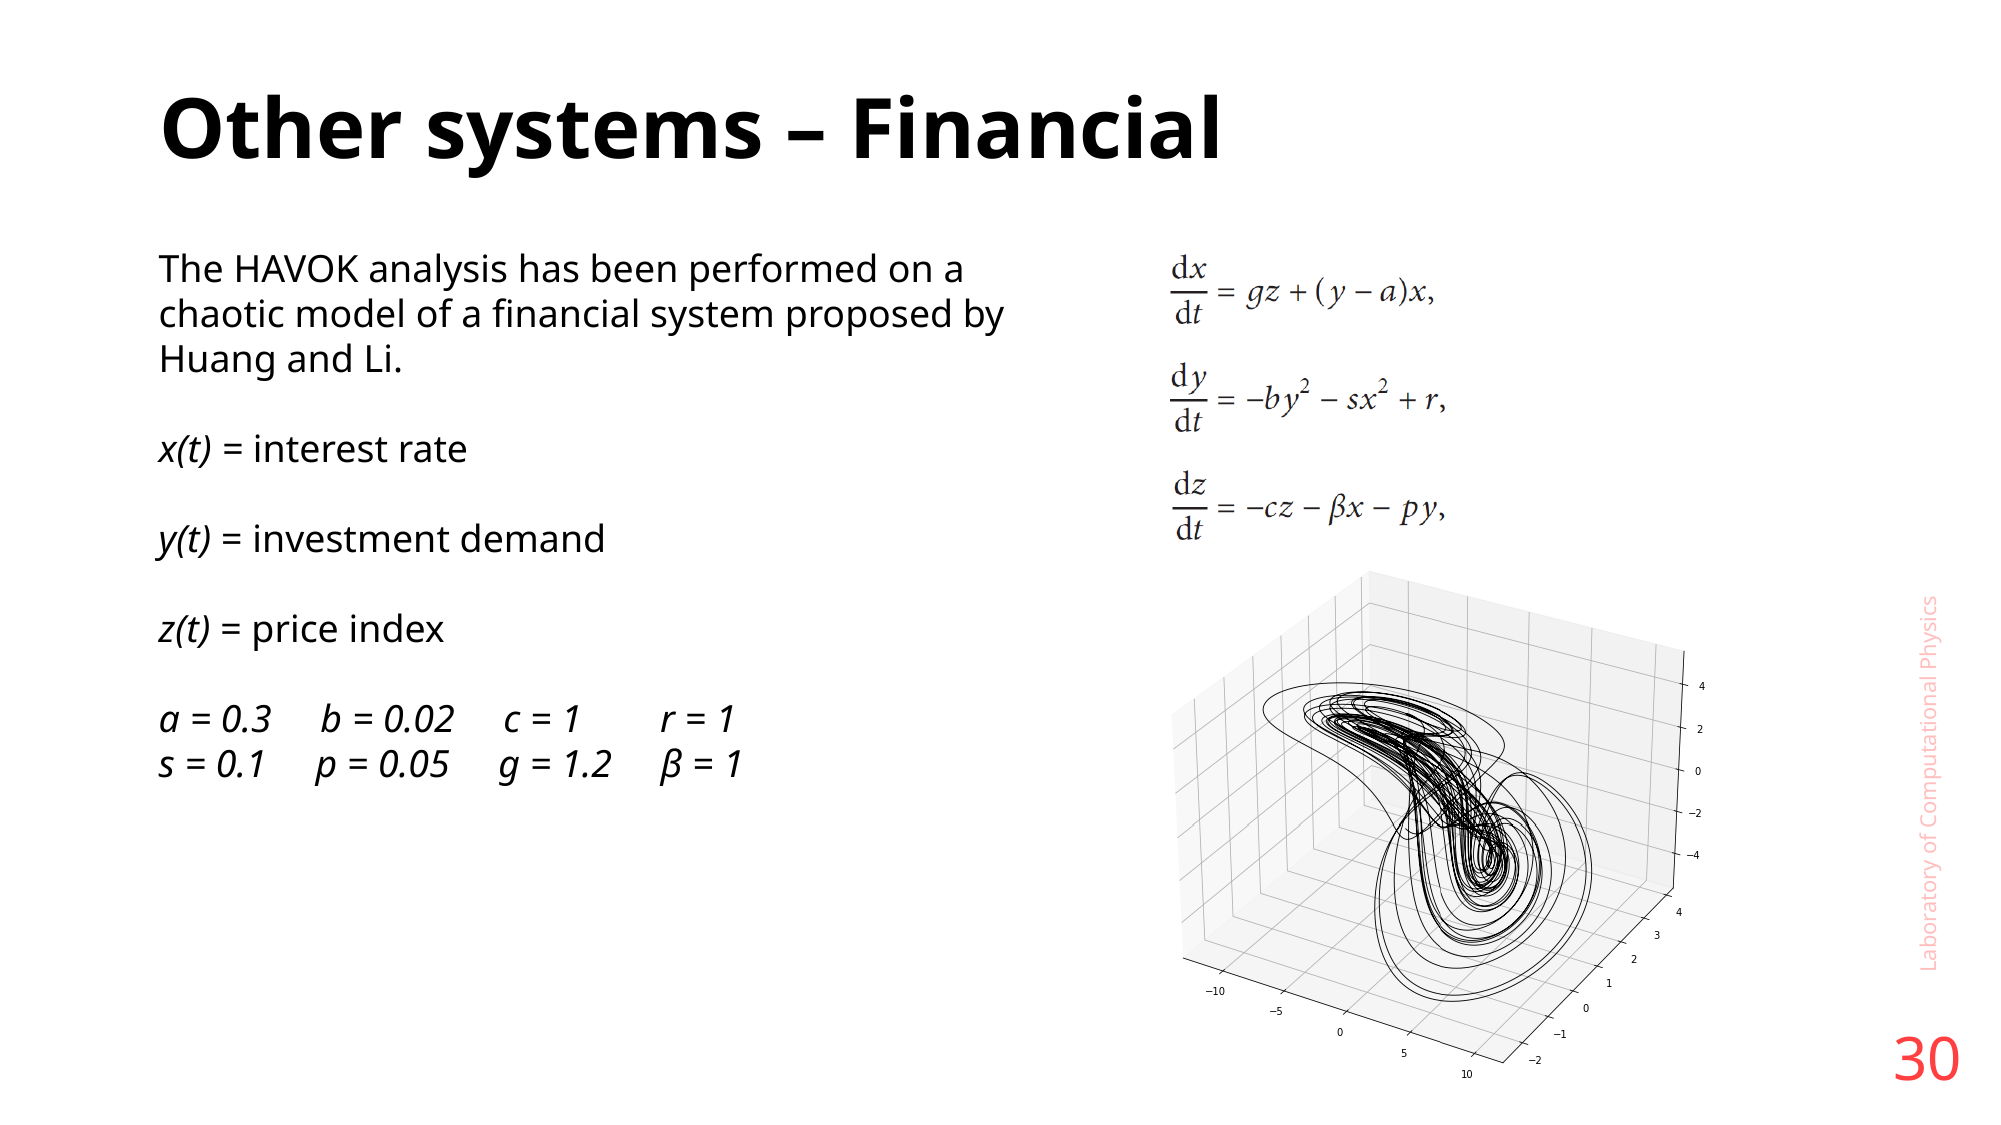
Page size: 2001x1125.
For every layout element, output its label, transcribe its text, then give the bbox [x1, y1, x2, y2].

picture [1133, 237, 1749, 1090]
text_box The HAVOK analysis has been performed on a chaotic model of a financial system proposed by Huang and Li. x(t) = interest rate y(t) = investment demand z(t) = price index a = 0.3 b = 0.02 c = 1 r = 1 s = 0.1 p = 0.05 g = 1.2 β = 1 [143, 237, 1023, 798]
footer Laboratory of Computational Physics [1897, 400, 1958, 988]
title Other systems – Financial [144, 36, 1735, 185]
slide_number 30 [1852, 1012, 2000, 1110]
